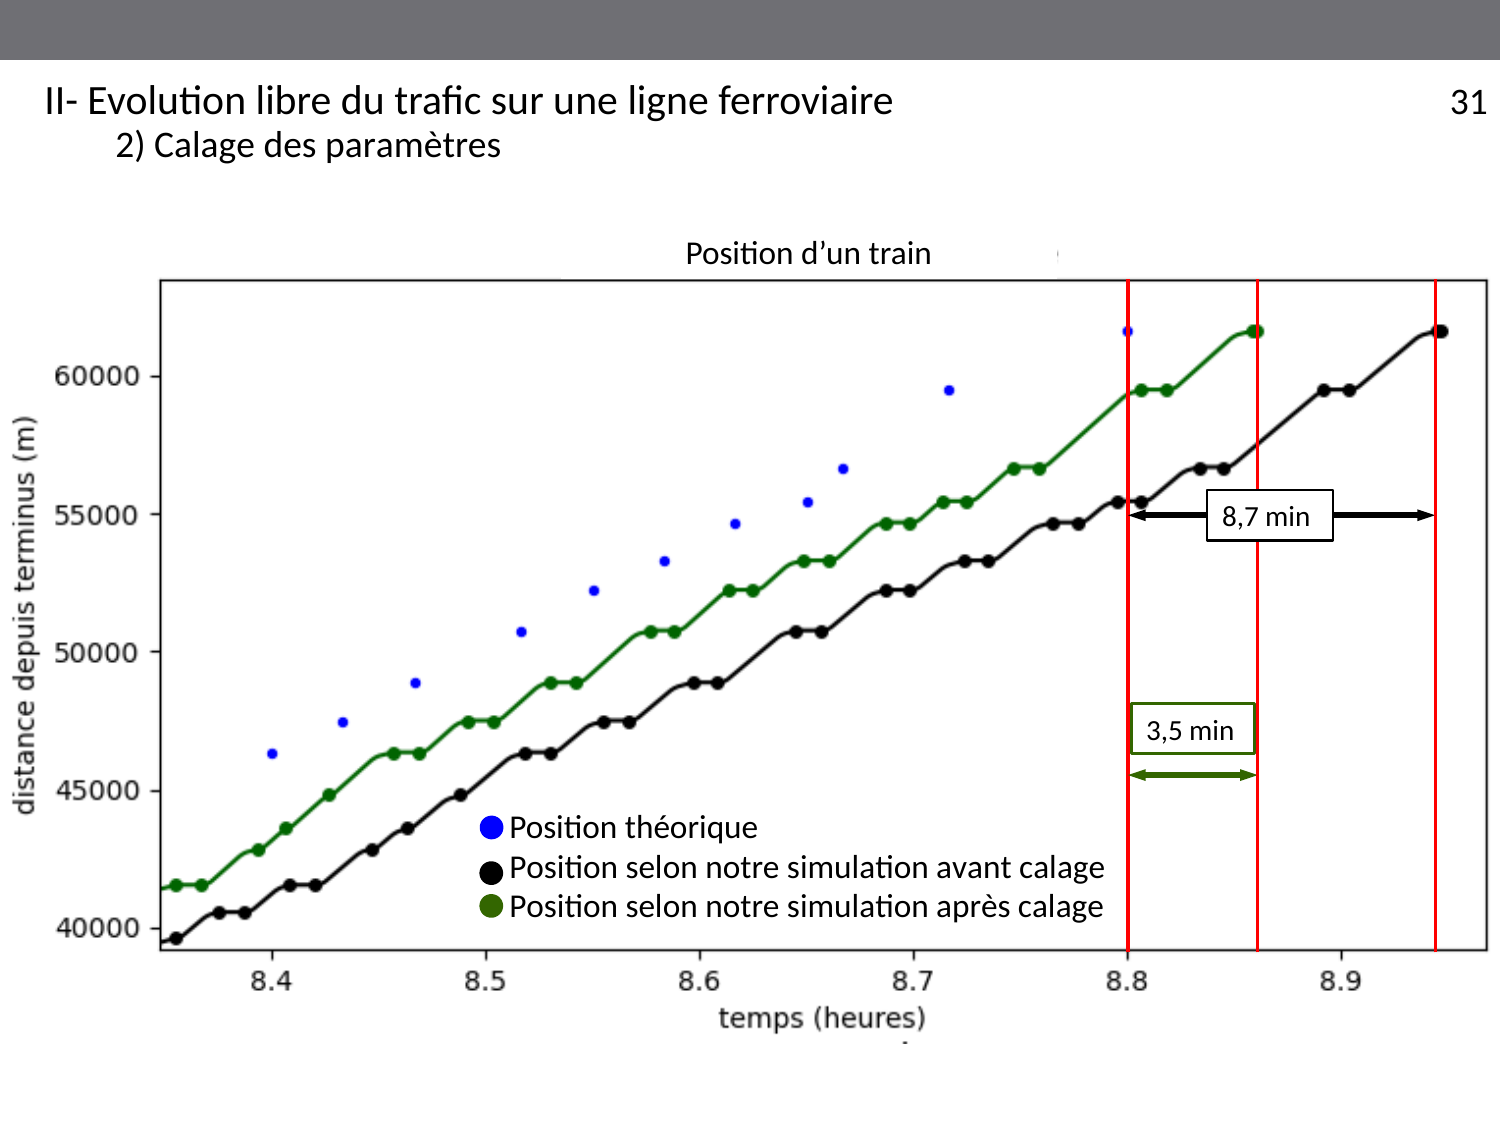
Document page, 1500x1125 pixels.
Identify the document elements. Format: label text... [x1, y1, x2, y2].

text_box 8,7 min [1207, 489, 1333, 541]
text_box [479, 861, 494, 885]
text_box 31 [1435, 69, 1500, 131]
picture [5, 219, 1500, 1044]
text_box 3,5 min [1131, 703, 1255, 754]
text_box II- Evolution libre du trafic sur une ligne ferroviaire [29, 66, 951, 131]
text_box Position d’un train [561, 223, 1058, 279]
text_box [479, 894, 504, 918]
text_box Position théorique Position selon notre simulation avant calage Position selon notre simulation après calage [494, 797, 1129, 1015]
text_box 2) Calage des paramètres [100, 131, 522, 173]
text_box [479, 815, 494, 840]
